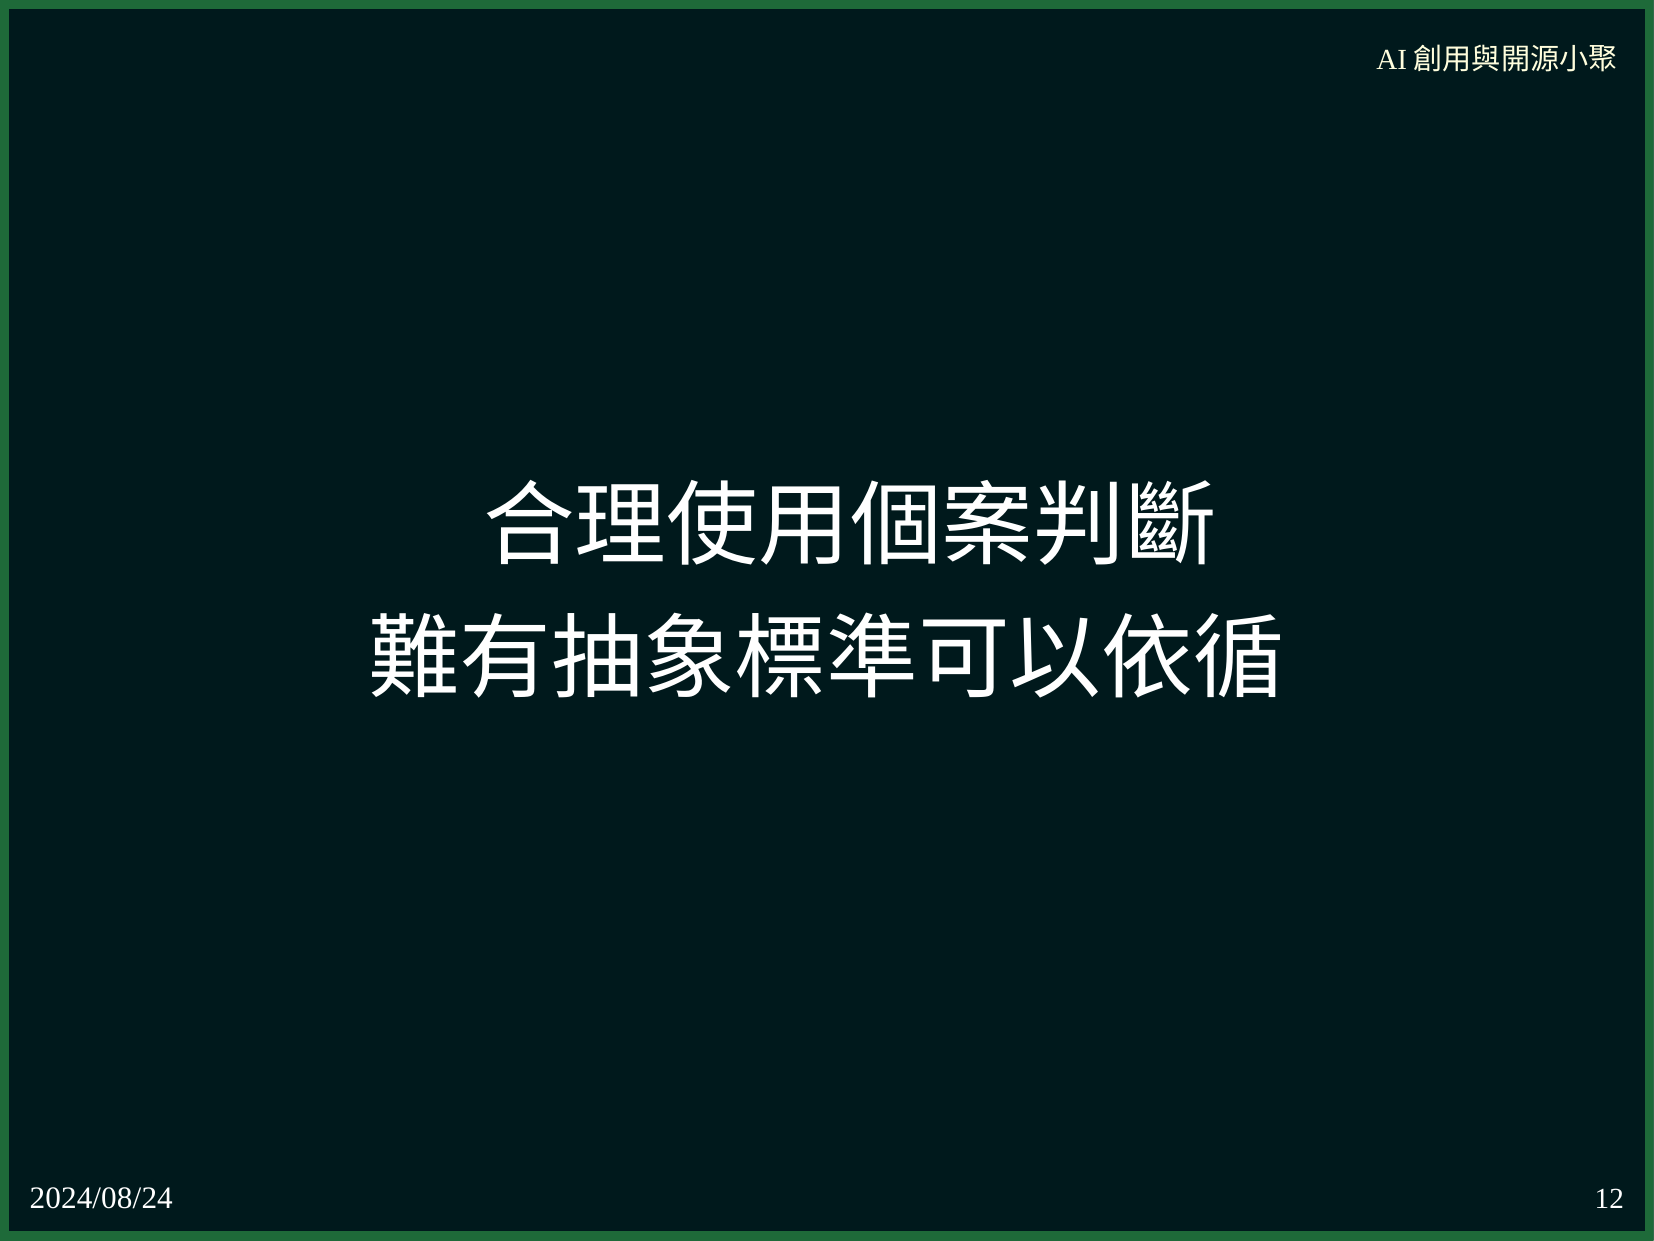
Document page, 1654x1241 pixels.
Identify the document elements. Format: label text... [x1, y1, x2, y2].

title 合理使用個案判斷 難有抽象標準可以依循 [82, 242, 1571, 927]
